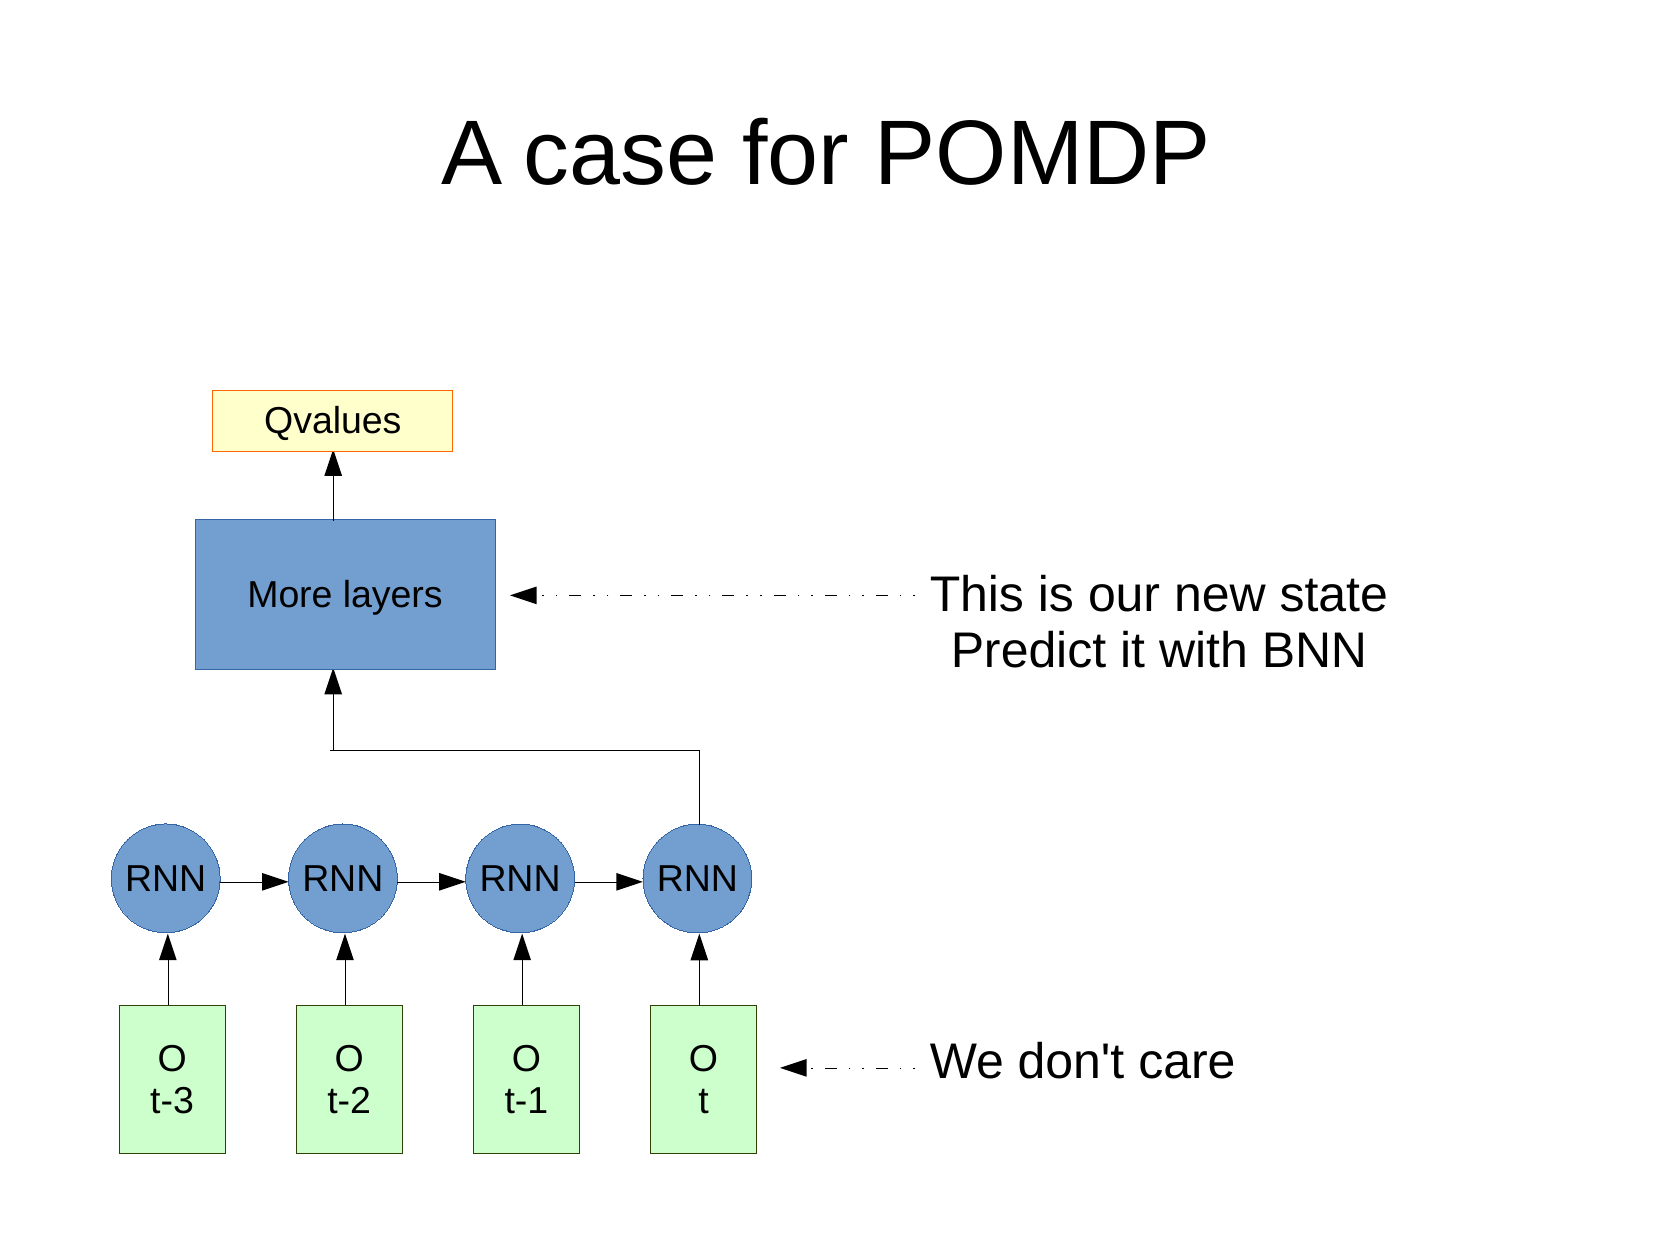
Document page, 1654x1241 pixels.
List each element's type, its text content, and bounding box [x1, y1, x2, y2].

text_box RNN [111, 823, 221, 933]
text_box O t-2 [296, 1005, 403, 1154]
text_box This is our new state Predict it with BNN [915, 559, 1404, 687]
text_box RNN [465, 824, 575, 933]
text_box RNN [288, 823, 398, 933]
text_box We don't care [915, 1025, 1251, 1097]
text_box O t [650, 1005, 757, 1154]
text_box O t-1 [473, 1005, 580, 1154]
text_box O t-3 [119, 1005, 226, 1154]
text_box RNN [642, 824, 752, 933]
text_box Qvalues [212, 390, 453, 452]
text_box More layers [195, 519, 496, 670]
title A case for POMDP [82, 49, 1571, 257]
